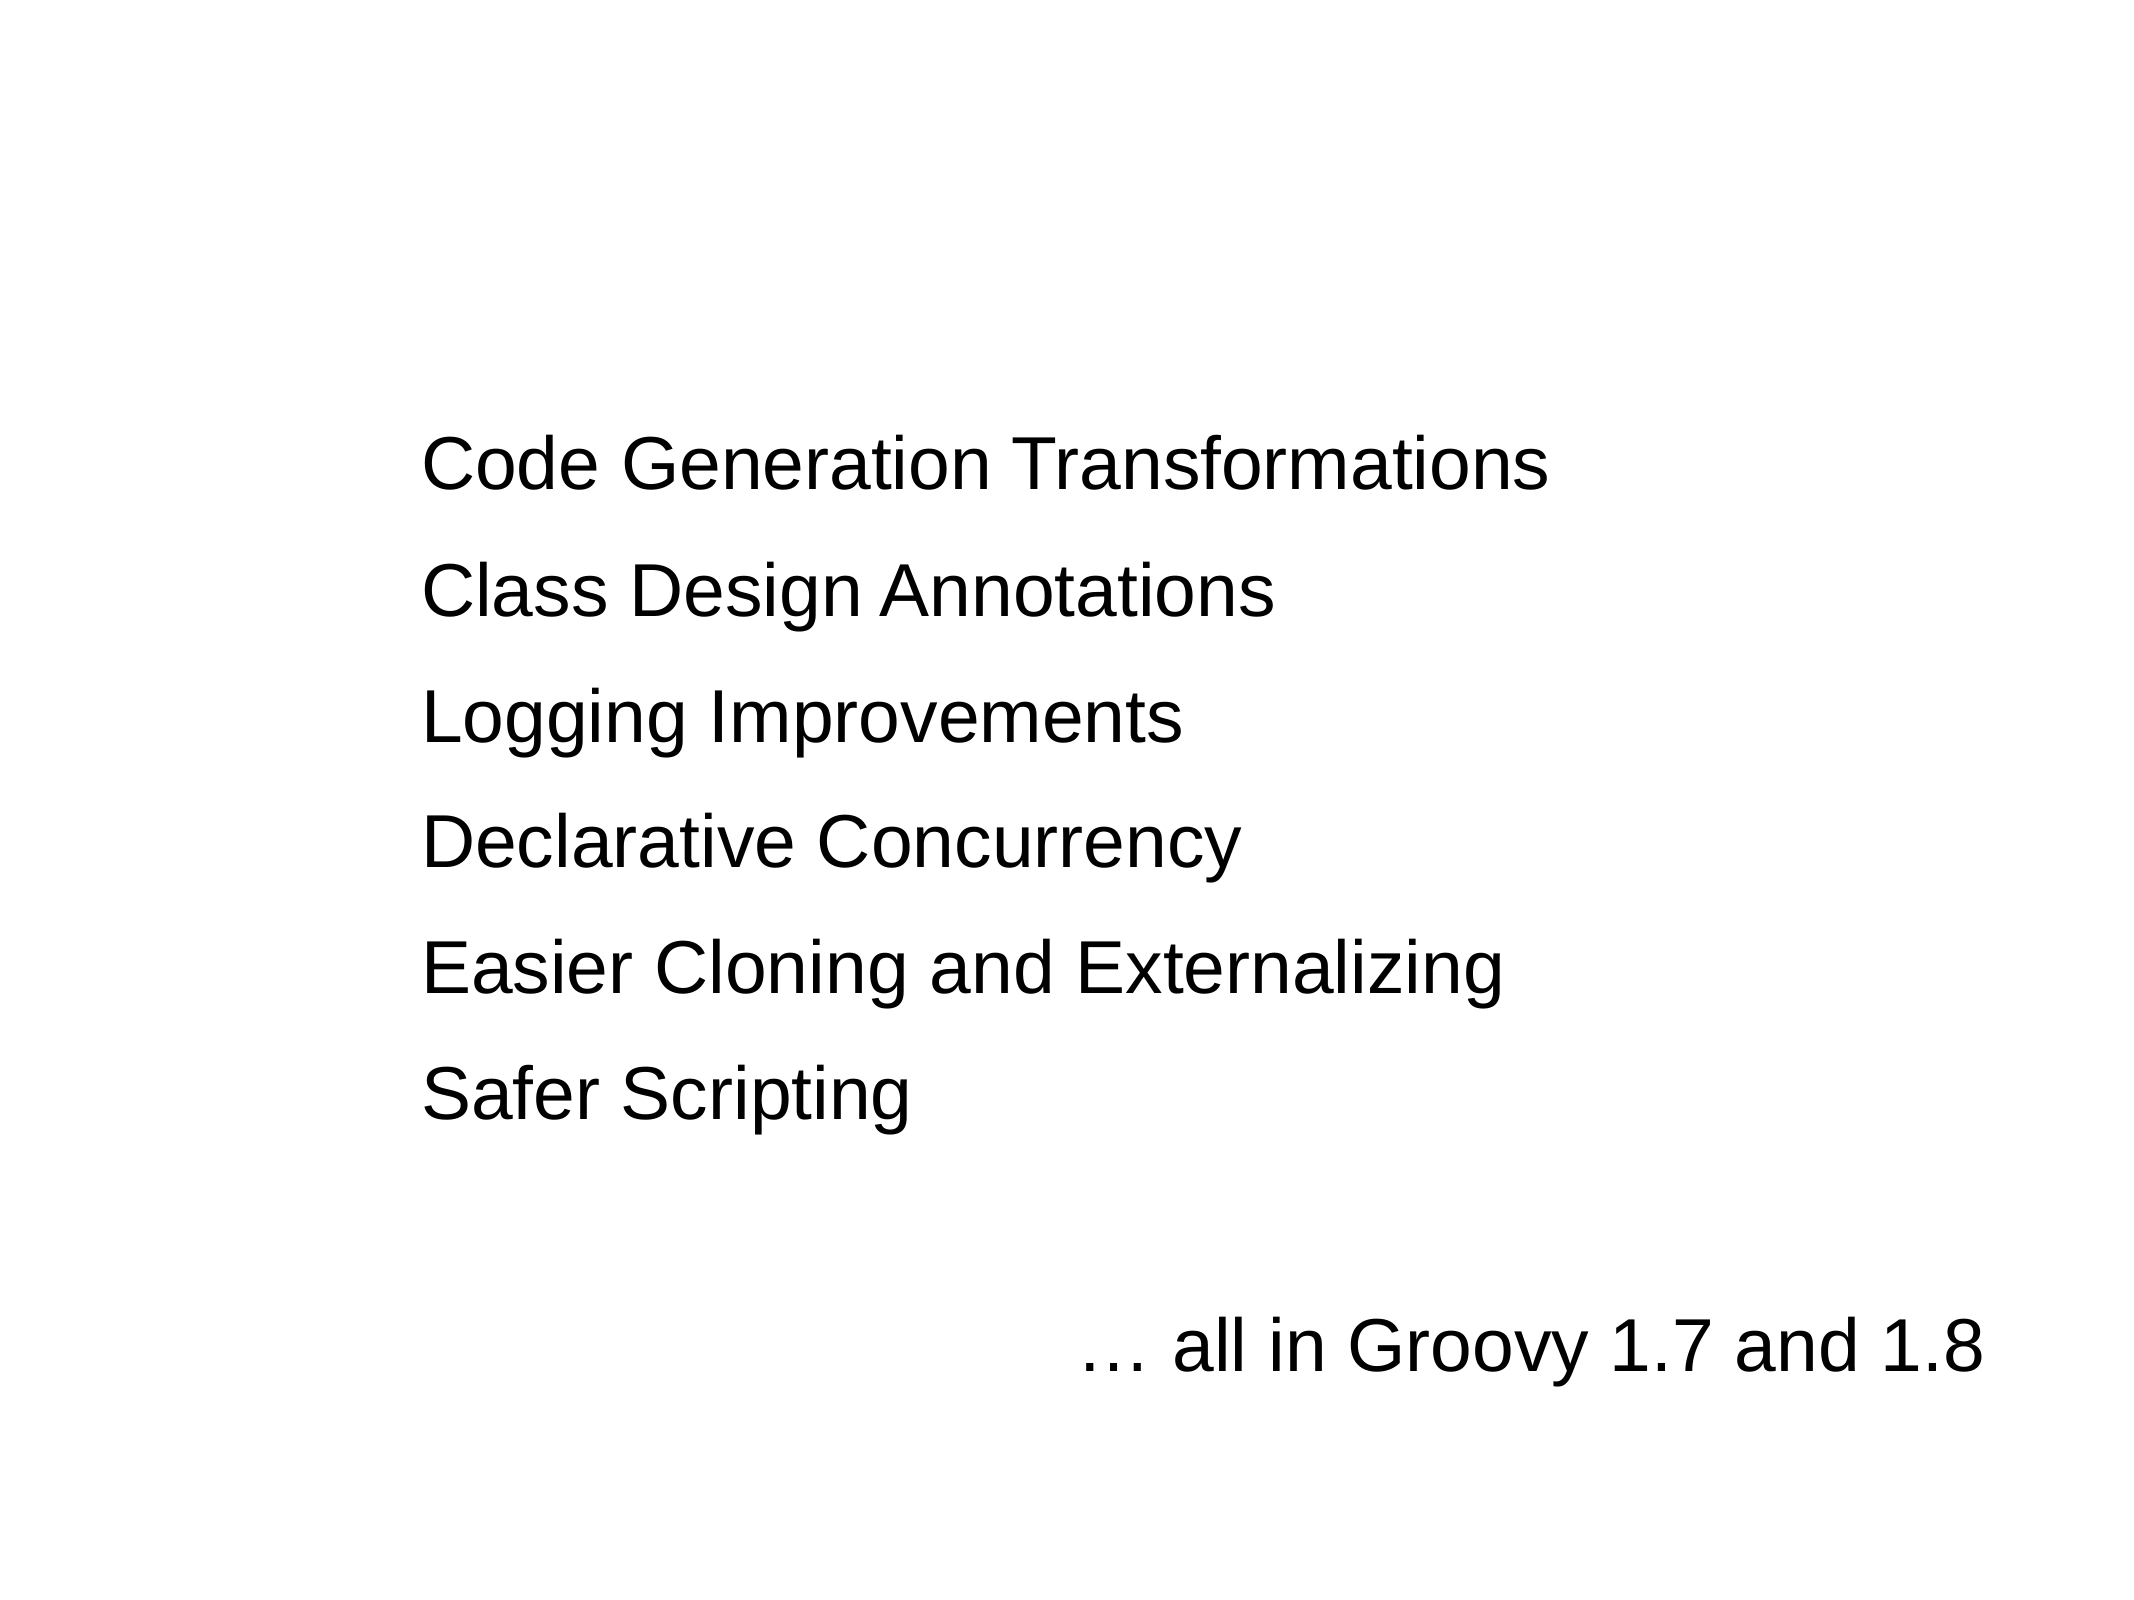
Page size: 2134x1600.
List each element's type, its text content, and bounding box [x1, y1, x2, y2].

text_box Code Generation Transformations Class Design Annotations Logging Improvements Declarative Concurrency Easier Cloning and Externalizing Safer Scripting … all in Groovy 1.7 and 1.8 [421, 373, 1986, 1395]
